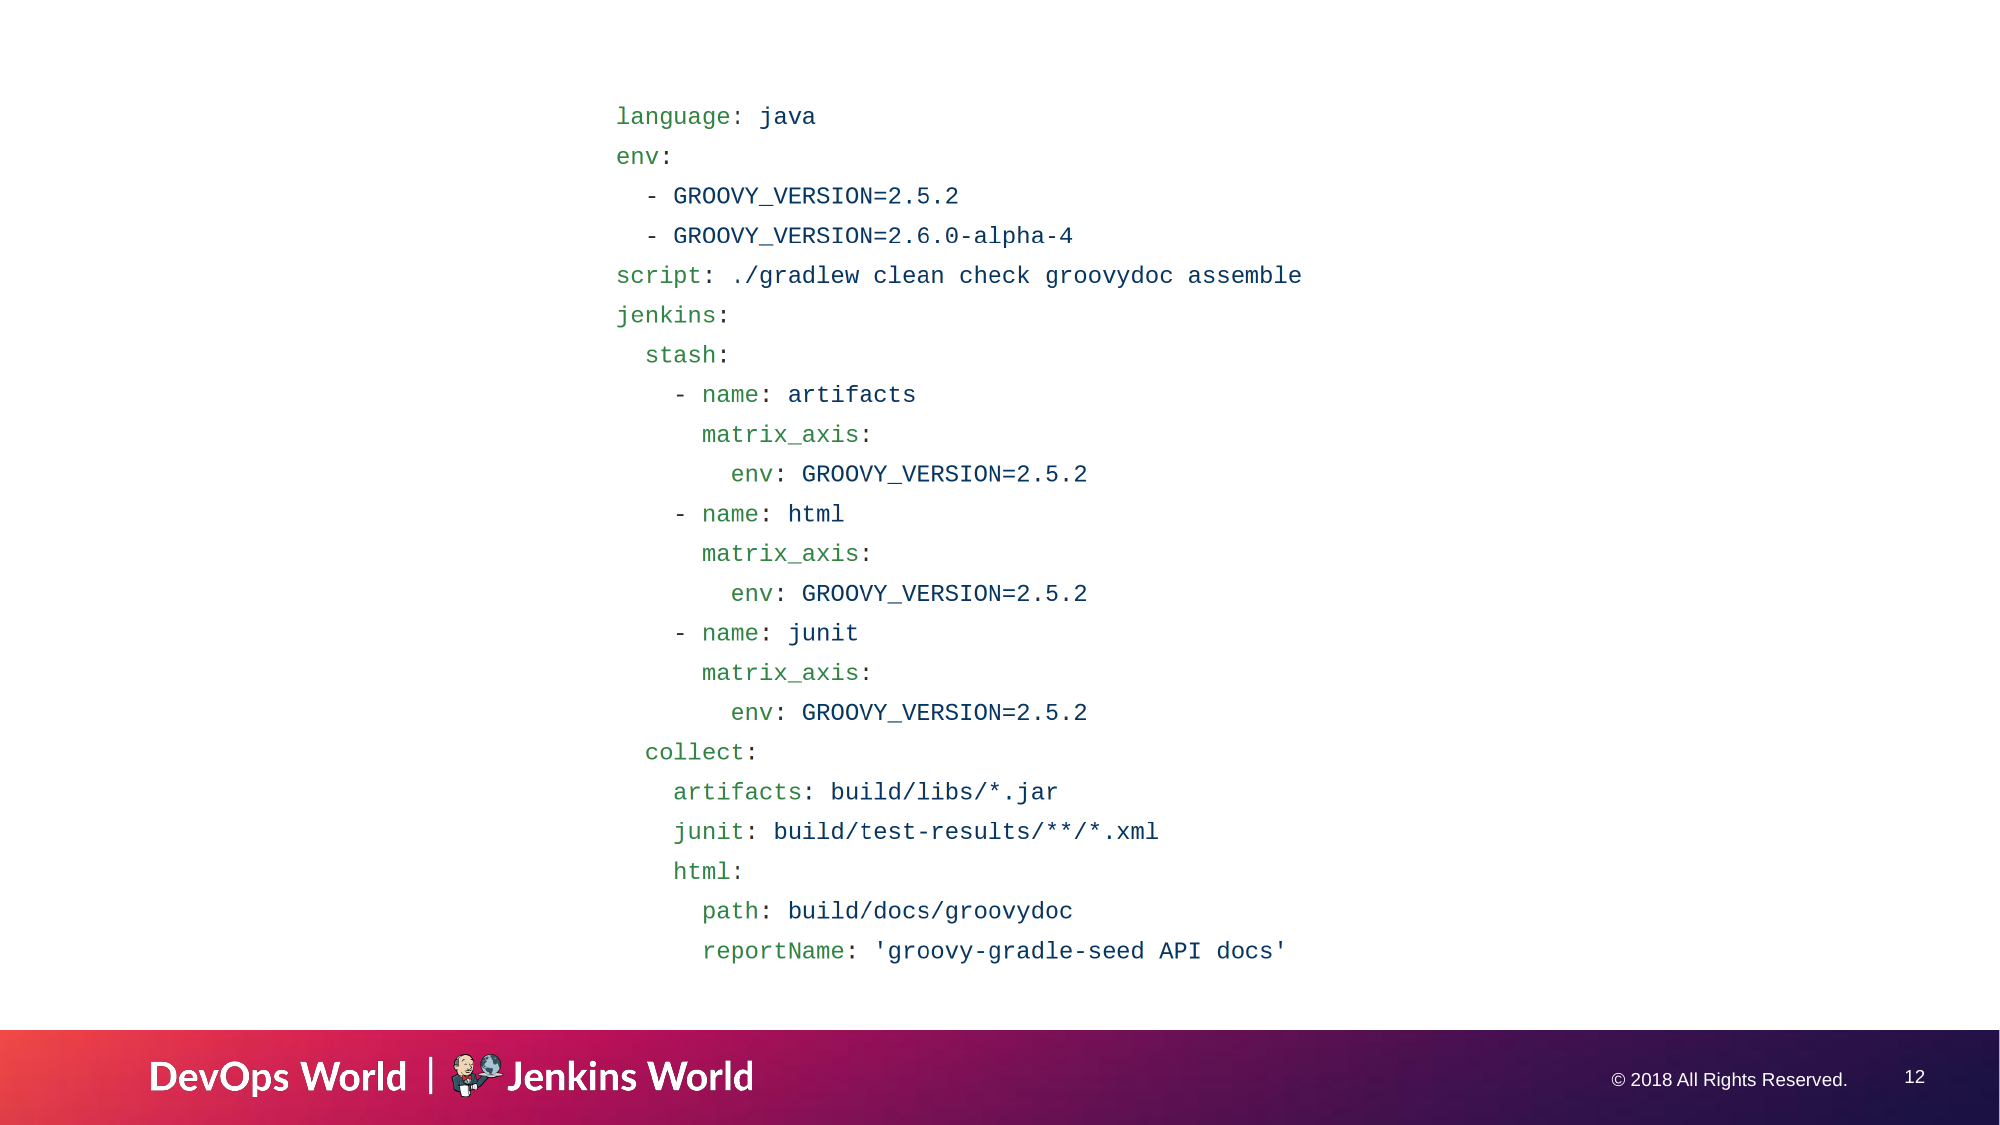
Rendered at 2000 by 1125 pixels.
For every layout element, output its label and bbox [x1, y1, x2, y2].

picture [0, 1030, 2000, 1125]
picture [611, 98, 1308, 968]
